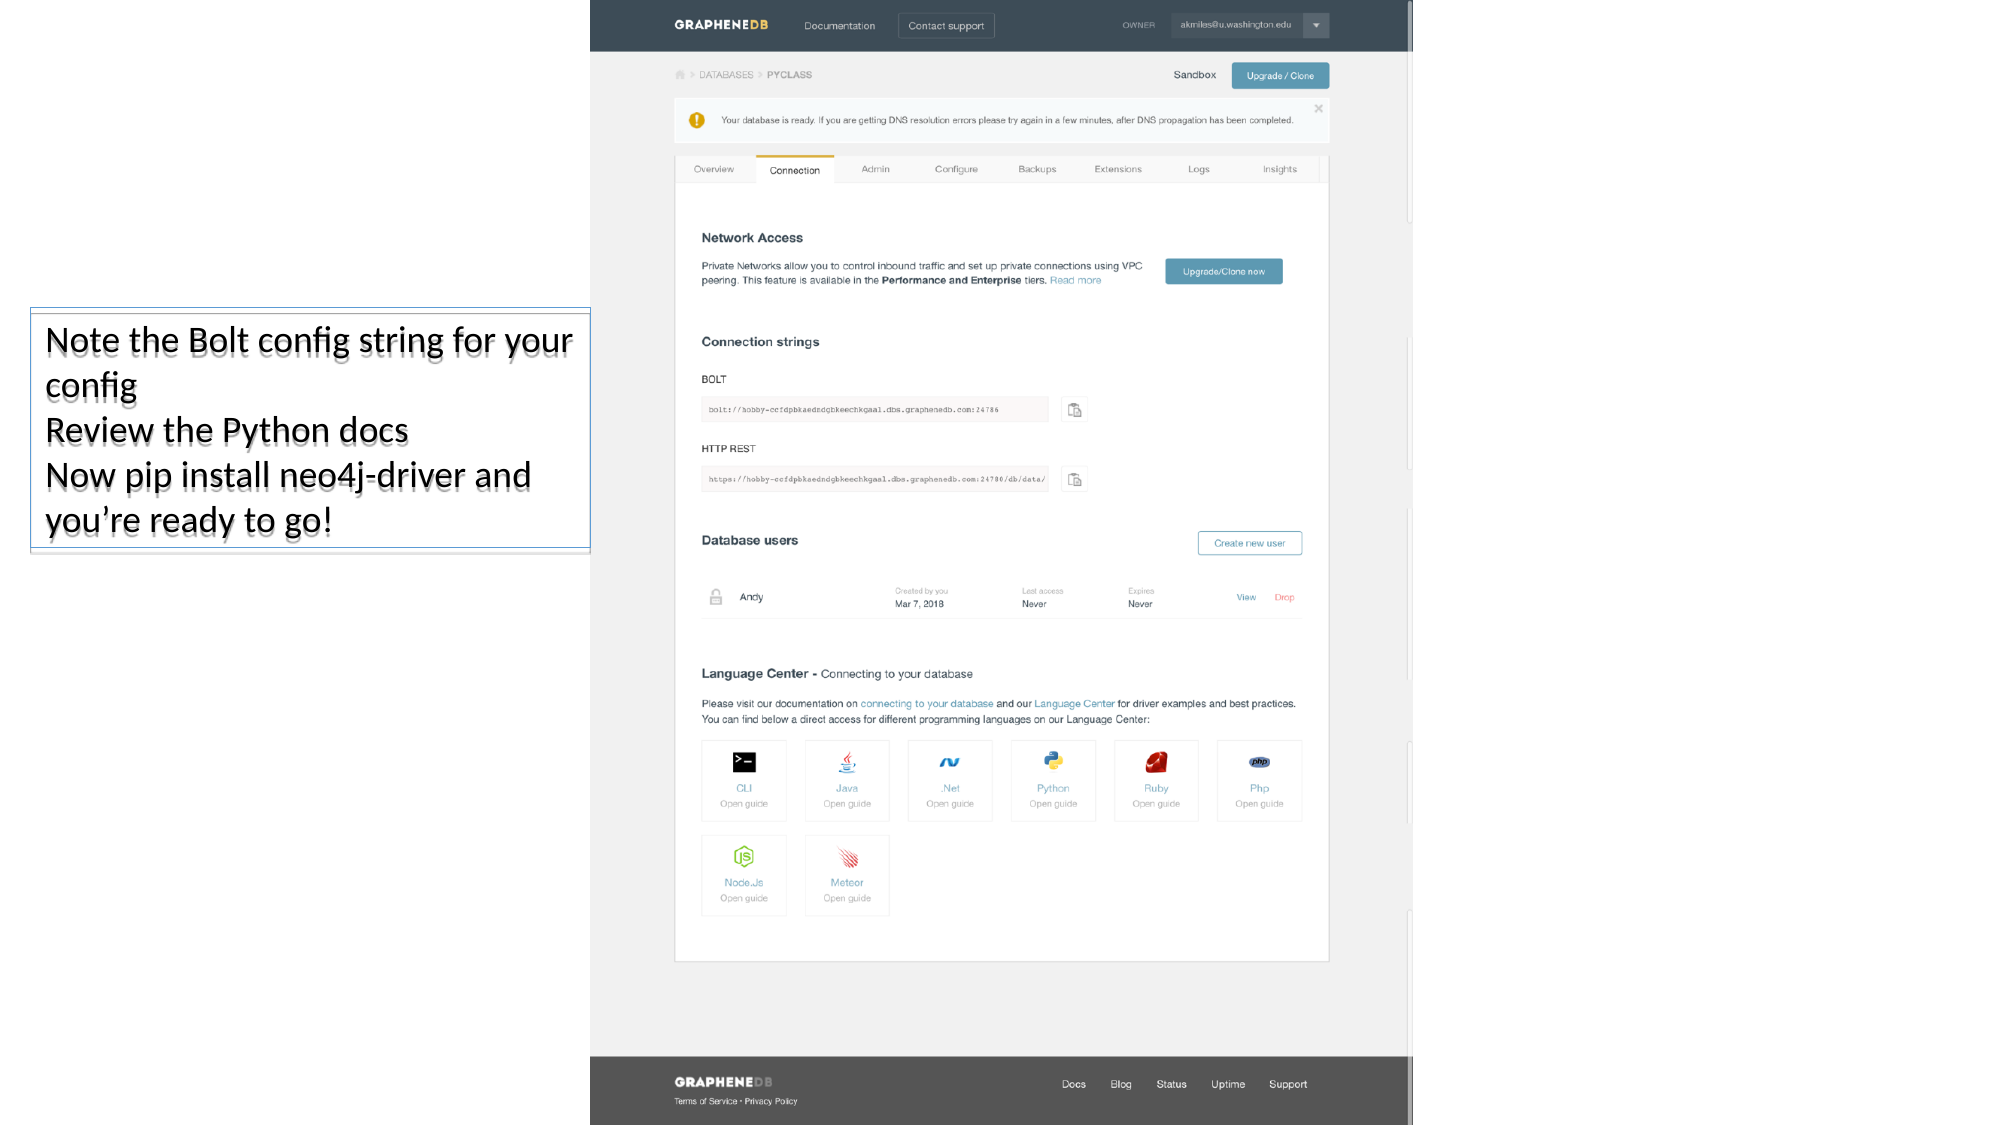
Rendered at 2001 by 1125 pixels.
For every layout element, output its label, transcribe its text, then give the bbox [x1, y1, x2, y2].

picture [590, 0, 1413, 1125]
text_box Note the Bolt config string for your config Review the Python docs Now pip install neo4j-driver and you’re ready to go! [30, 307, 591, 548]
